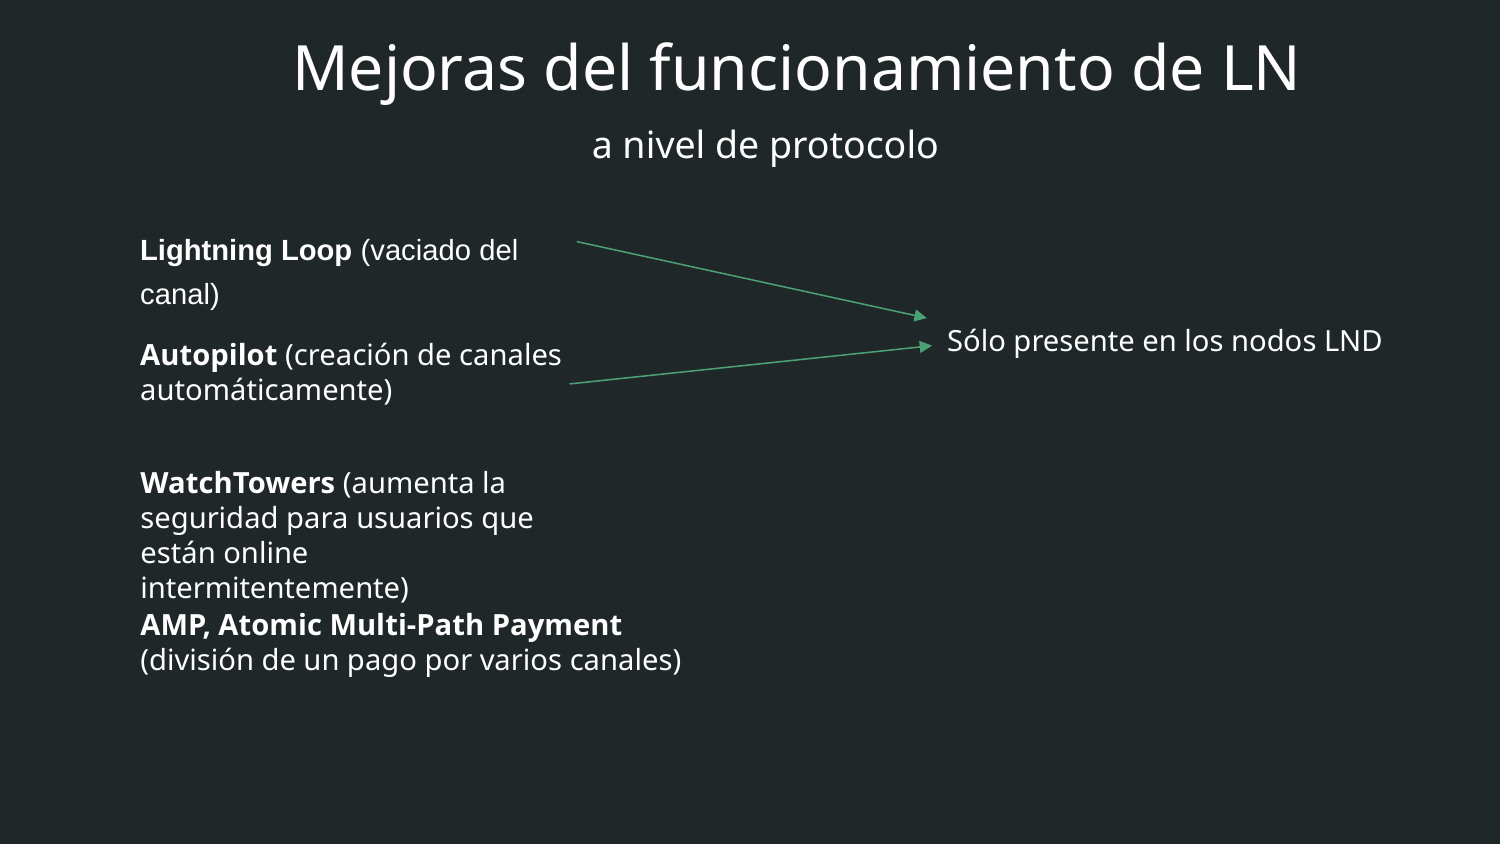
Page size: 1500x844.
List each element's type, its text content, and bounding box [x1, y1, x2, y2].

text_box a nivel de protocolo [576, 105, 1091, 157]
text_box Autopilot (creación de canales automáticamente) [125, 321, 601, 414]
text_box Lightning Loop (vaciado del canal) [125, 207, 551, 363]
text_box WatchTowers (aumenta la seguridad para usuarios que están online intermitentemente) [125, 449, 577, 542]
text_box AMP, Atomic Multi-Path Payment (división de un pago por varios canales) [125, 591, 704, 684]
text_box Sólo presente en los nodos LND [932, 307, 1500, 384]
text_box Mejoras del funcionamiento de LN [277, 12, 1356, 64]
